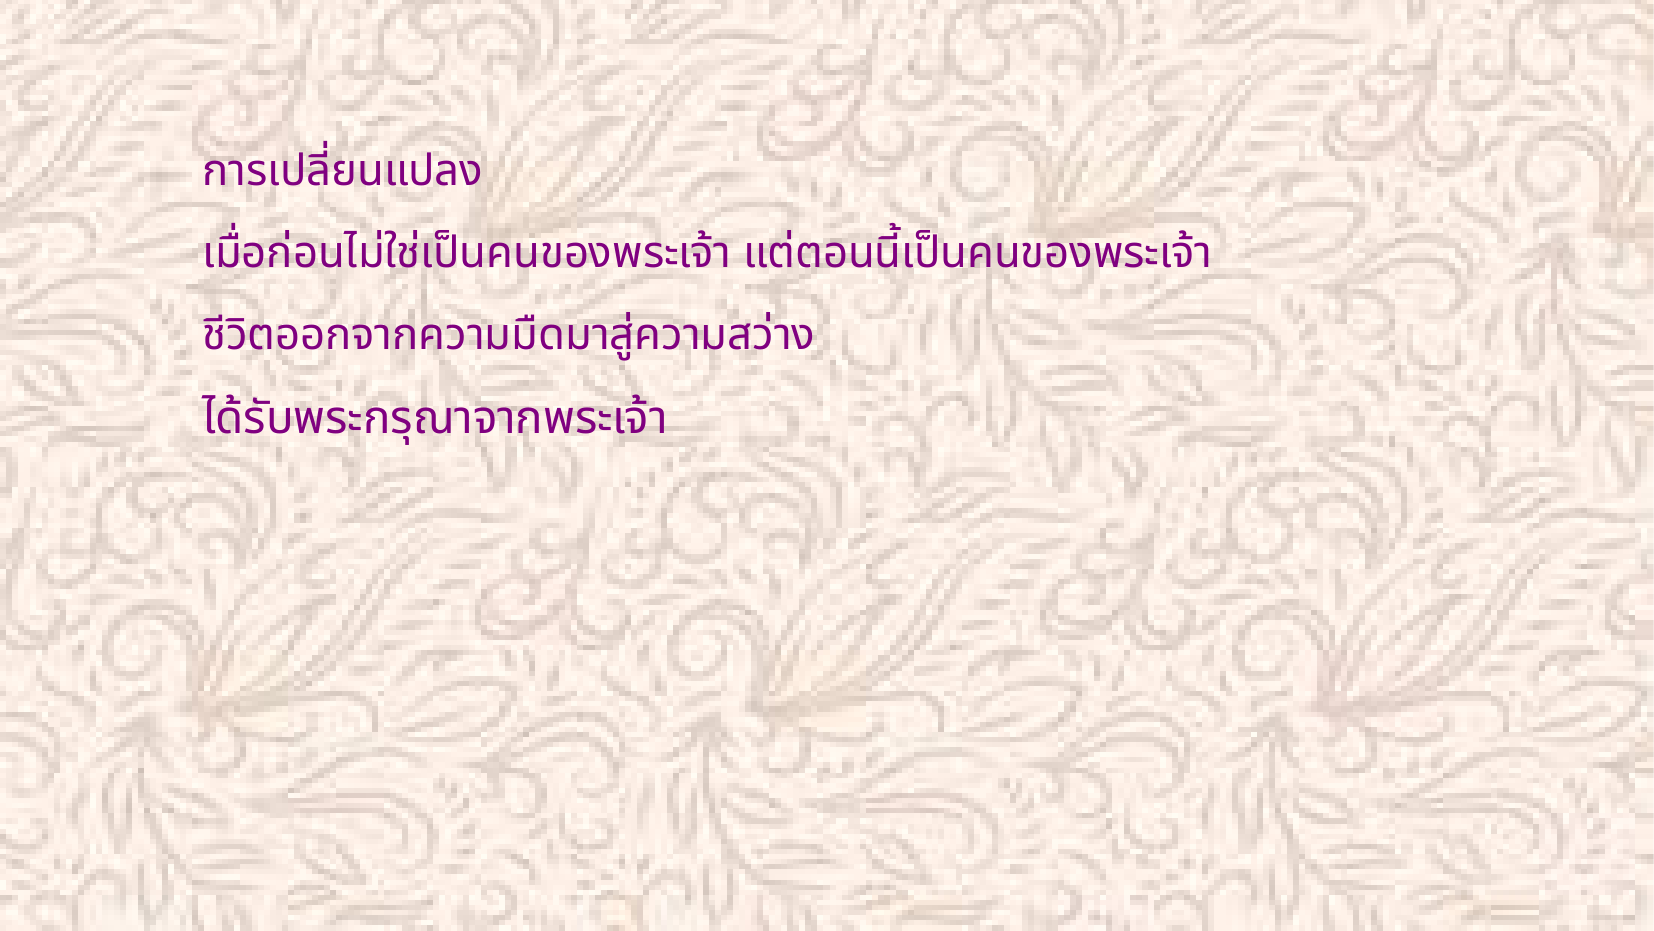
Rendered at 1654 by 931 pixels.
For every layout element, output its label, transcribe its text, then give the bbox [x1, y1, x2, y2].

picture [0, 0, 1654, 931]
text_box การเปลี่ยนแปลง [187, 139, 880, 212]
text_box เมื่อก่อนไม่ใช่เป็นคนของพระเจ้า แต่ตอนนี้เป็นคนของพระเจ้า ชีวิตออกจากความมืดมาสู่ความสว่าง ได้รับพระกรุณาจากพระเจ้า [187, 221, 1368, 484]
